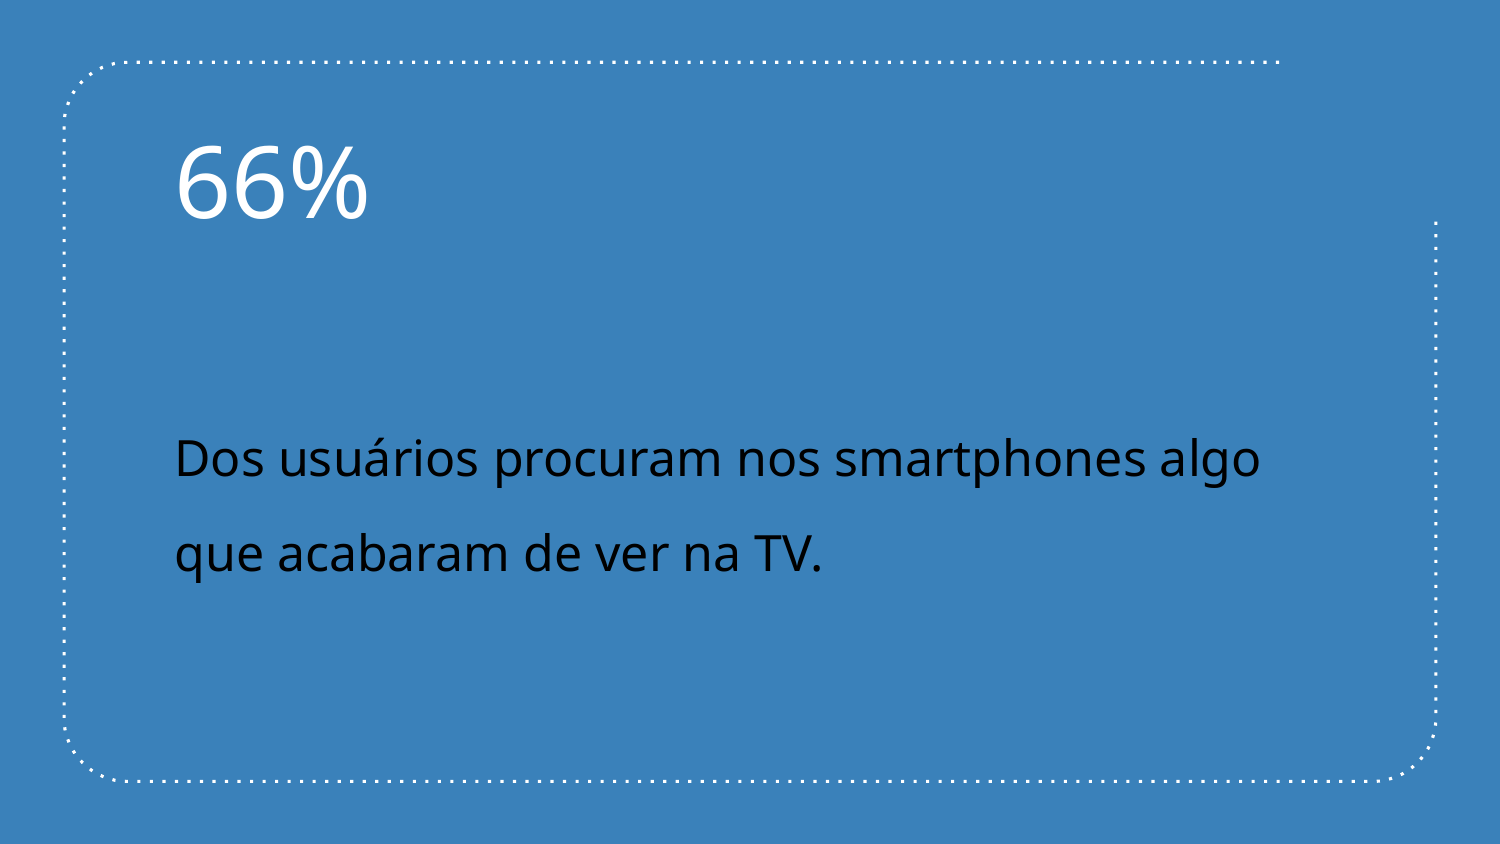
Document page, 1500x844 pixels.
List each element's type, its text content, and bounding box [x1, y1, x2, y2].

title 66% [159, 106, 1341, 254]
title Dos usuários procuram nos smartphones algo que acabaram de ver na TV. [159, 293, 1341, 597]
